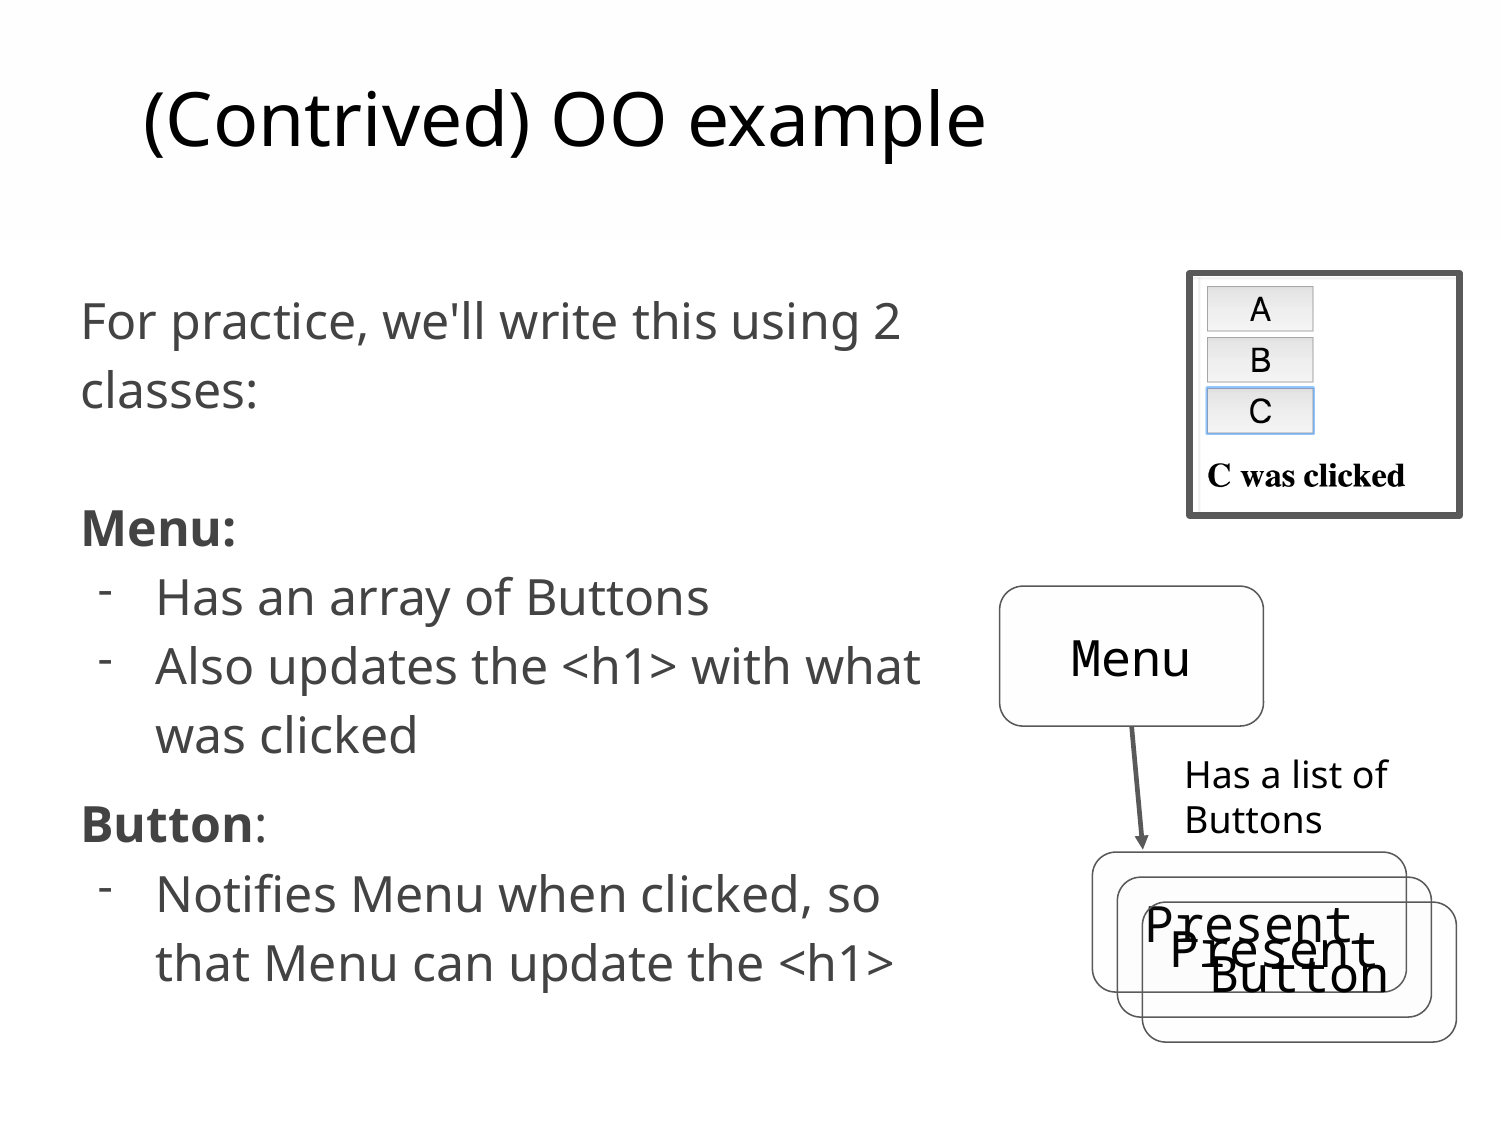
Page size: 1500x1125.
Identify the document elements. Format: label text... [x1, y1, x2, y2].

list For practice, we'll write this using 2 classes: Menu: Has an array of Buttons Also updates the <h1> with what was clicked Button: Notifies Menu when clicked, so that Menu can update the <h1> [65, 265, 987, 1054]
text_box Button [1142, 902, 1457, 1043]
picture [1192, 276, 1457, 513]
title (Contrived) OO example [128, 56, 1372, 183]
text_box Has a list of Buttons [1169, 736, 1500, 867]
text_box Present [1092, 852, 1407, 993]
text_box Present [1117, 877, 1432, 1018]
text_box Menu [999, 586, 1264, 727]
